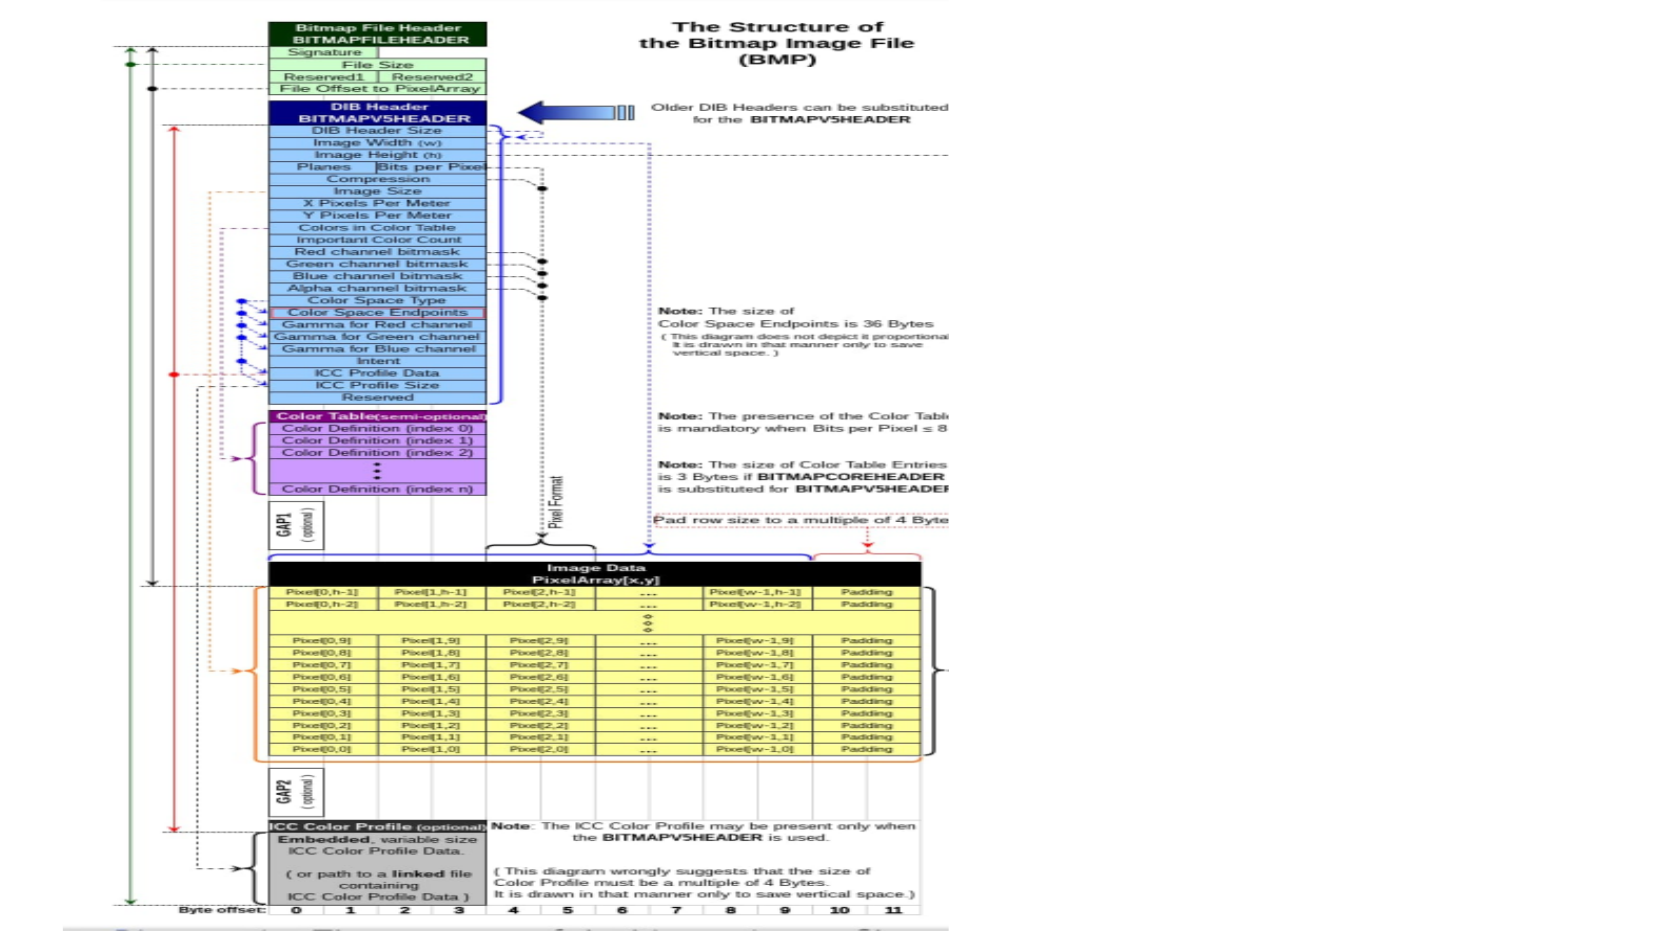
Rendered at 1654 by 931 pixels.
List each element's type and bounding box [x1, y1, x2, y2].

picture [62, 0, 949, 931]
